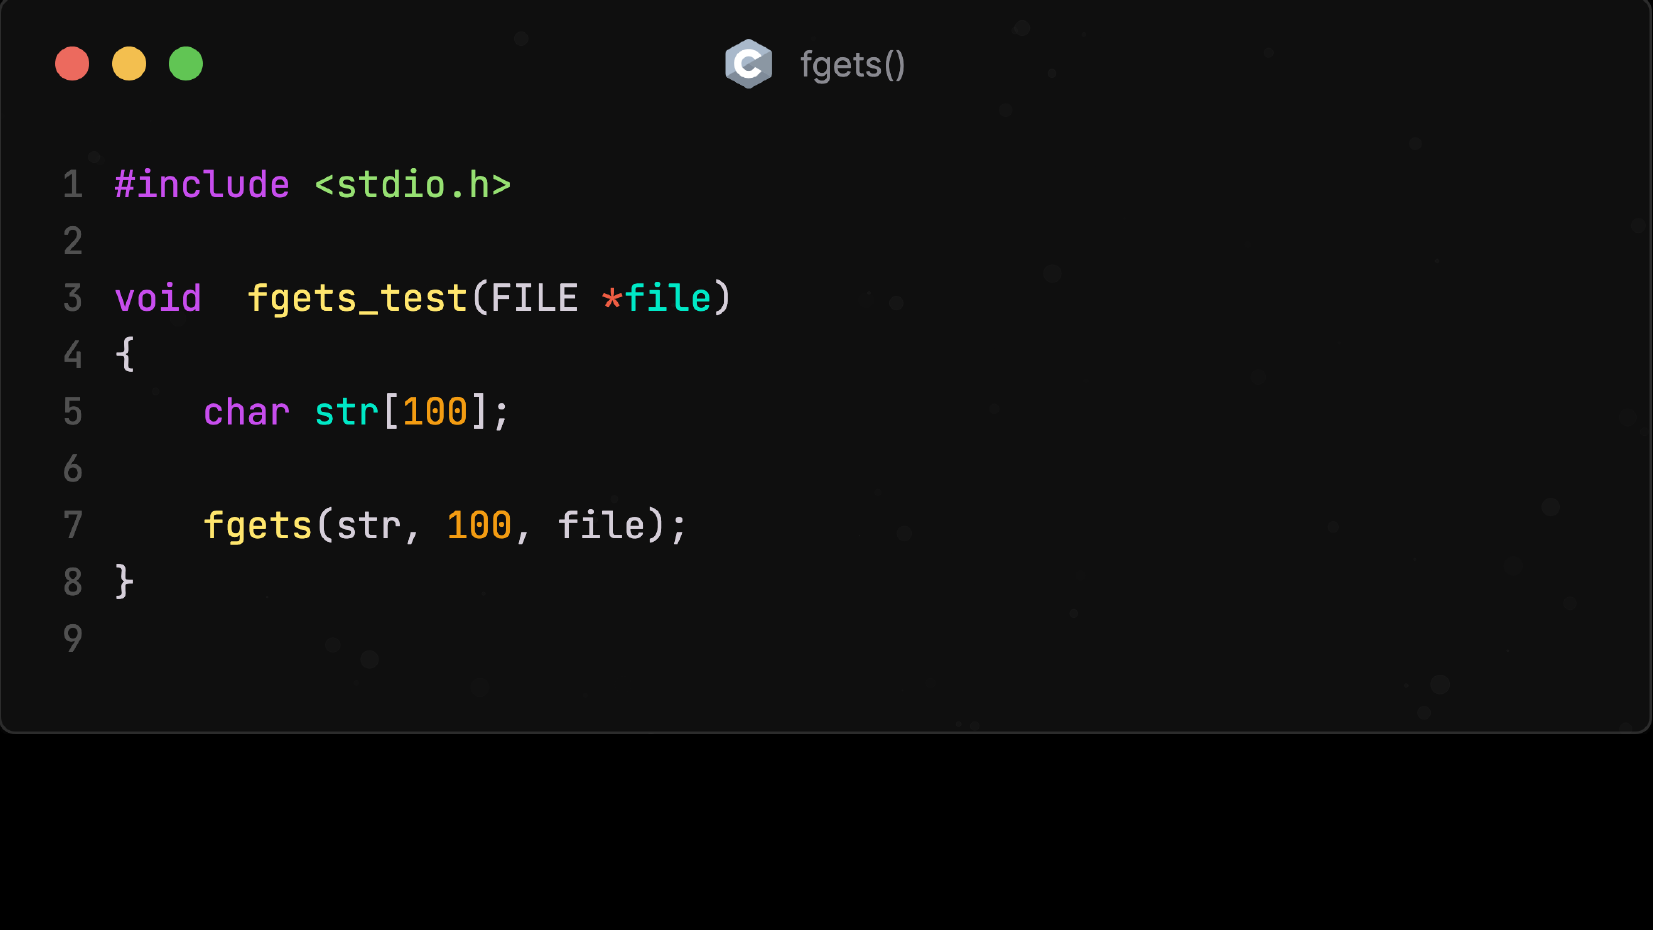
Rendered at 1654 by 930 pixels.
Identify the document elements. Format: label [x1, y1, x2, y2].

picture [0, 0, 1652, 735]
